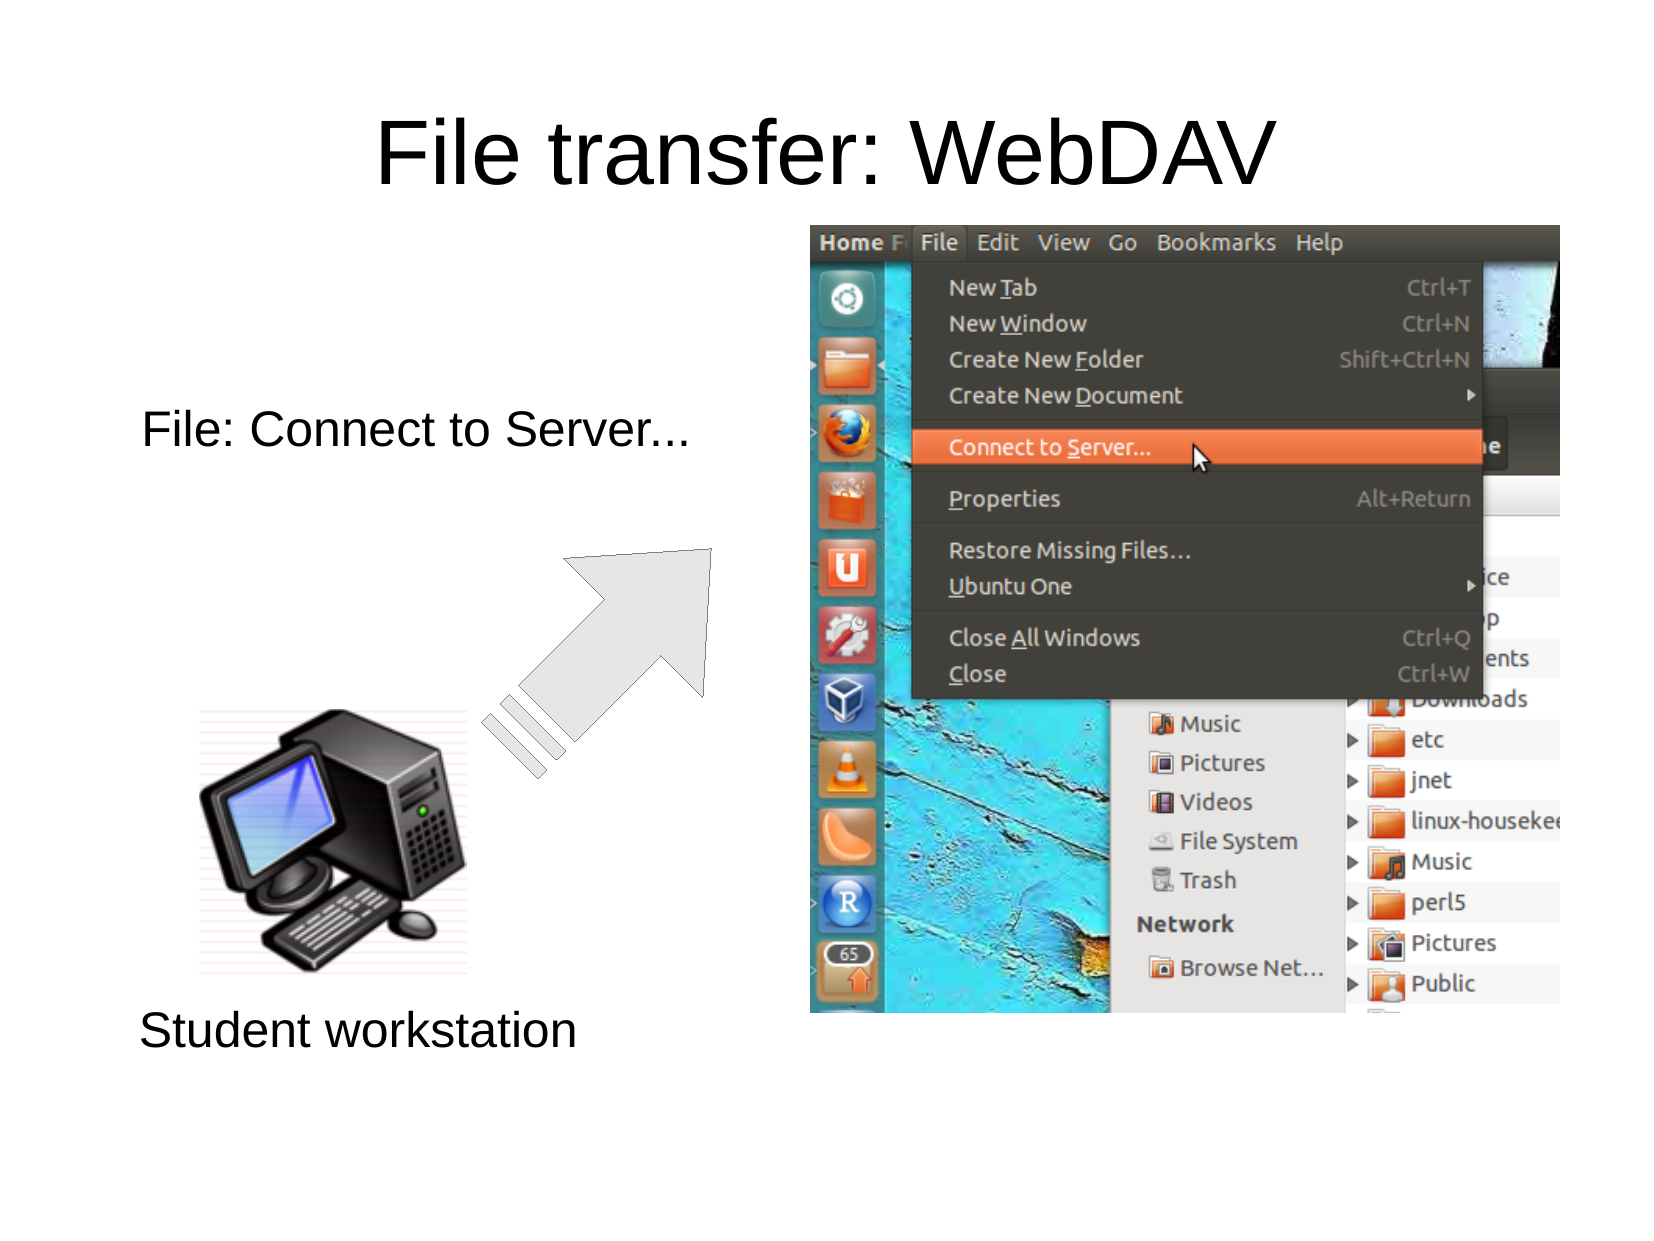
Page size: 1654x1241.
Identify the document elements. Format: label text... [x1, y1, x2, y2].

text_box File: Connect to Server... [126, 338, 810, 624]
title File transfer: WebDAV [82, 49, 1571, 257]
text_box [481, 713, 547, 779]
text_box Student workstation [124, 994, 593, 1066]
text_box [500, 694, 566, 760]
text_box [518, 624, 707, 742]
picture [810, 225, 1561, 1013]
picture [199, 709, 467, 977]
